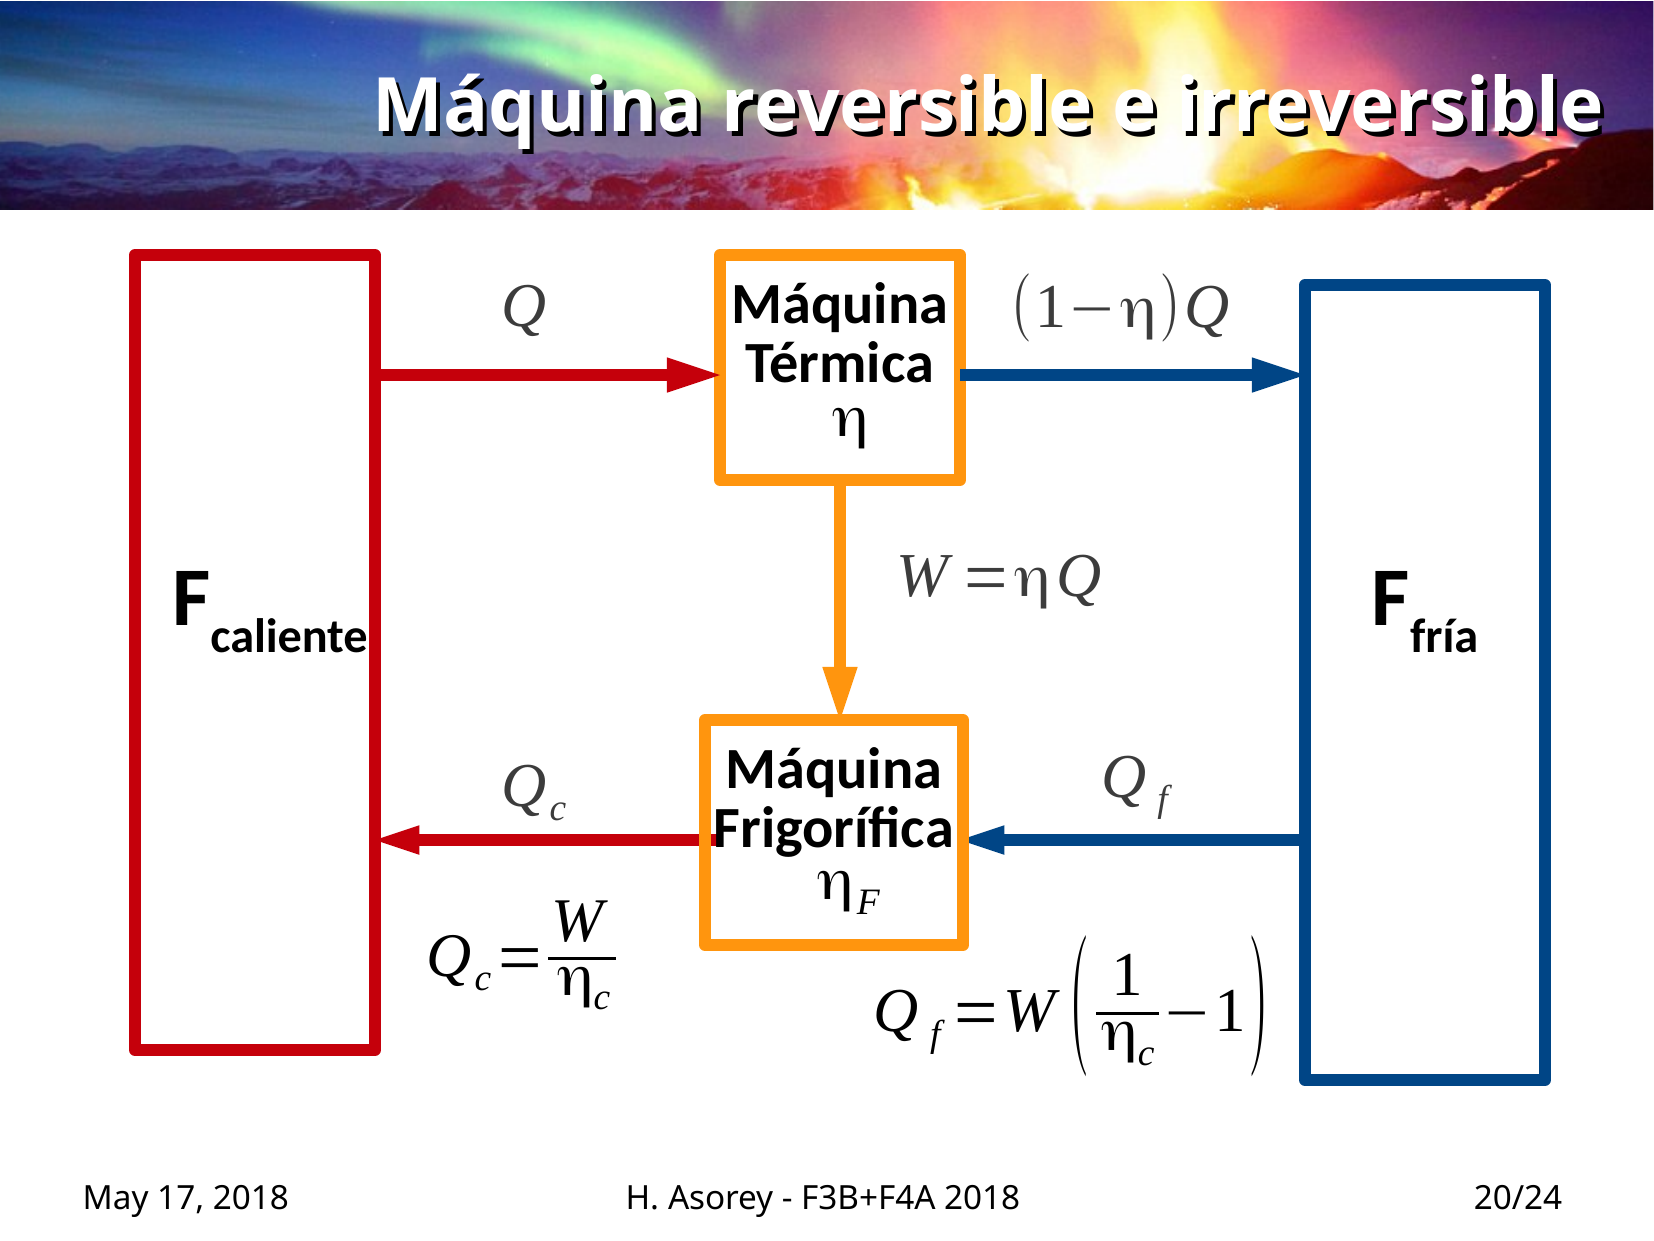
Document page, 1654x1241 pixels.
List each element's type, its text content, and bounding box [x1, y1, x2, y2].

chart [890, 540, 1111, 612]
chart [810, 868, 890, 923]
chart [495, 270, 555, 339]
chart [495, 750, 574, 829]
chart [420, 885, 627, 1018]
chart [1005, 270, 1239, 345]
chart [1095, 741, 1184, 820]
picture [0, 1, 1654, 210]
title Máquina reversible e irreversible [45, 15, 1606, 191]
chart [867, 932, 1275, 1081]
chart [825, 405, 878, 452]
text_box Máquina Térmica [720, 255, 961, 481]
text_box Fcaliente [150, 555, 391, 691]
text_box Ffría [1305, 555, 1546, 691]
text_box Máquina Frigorífica [705, 720, 964, 946]
